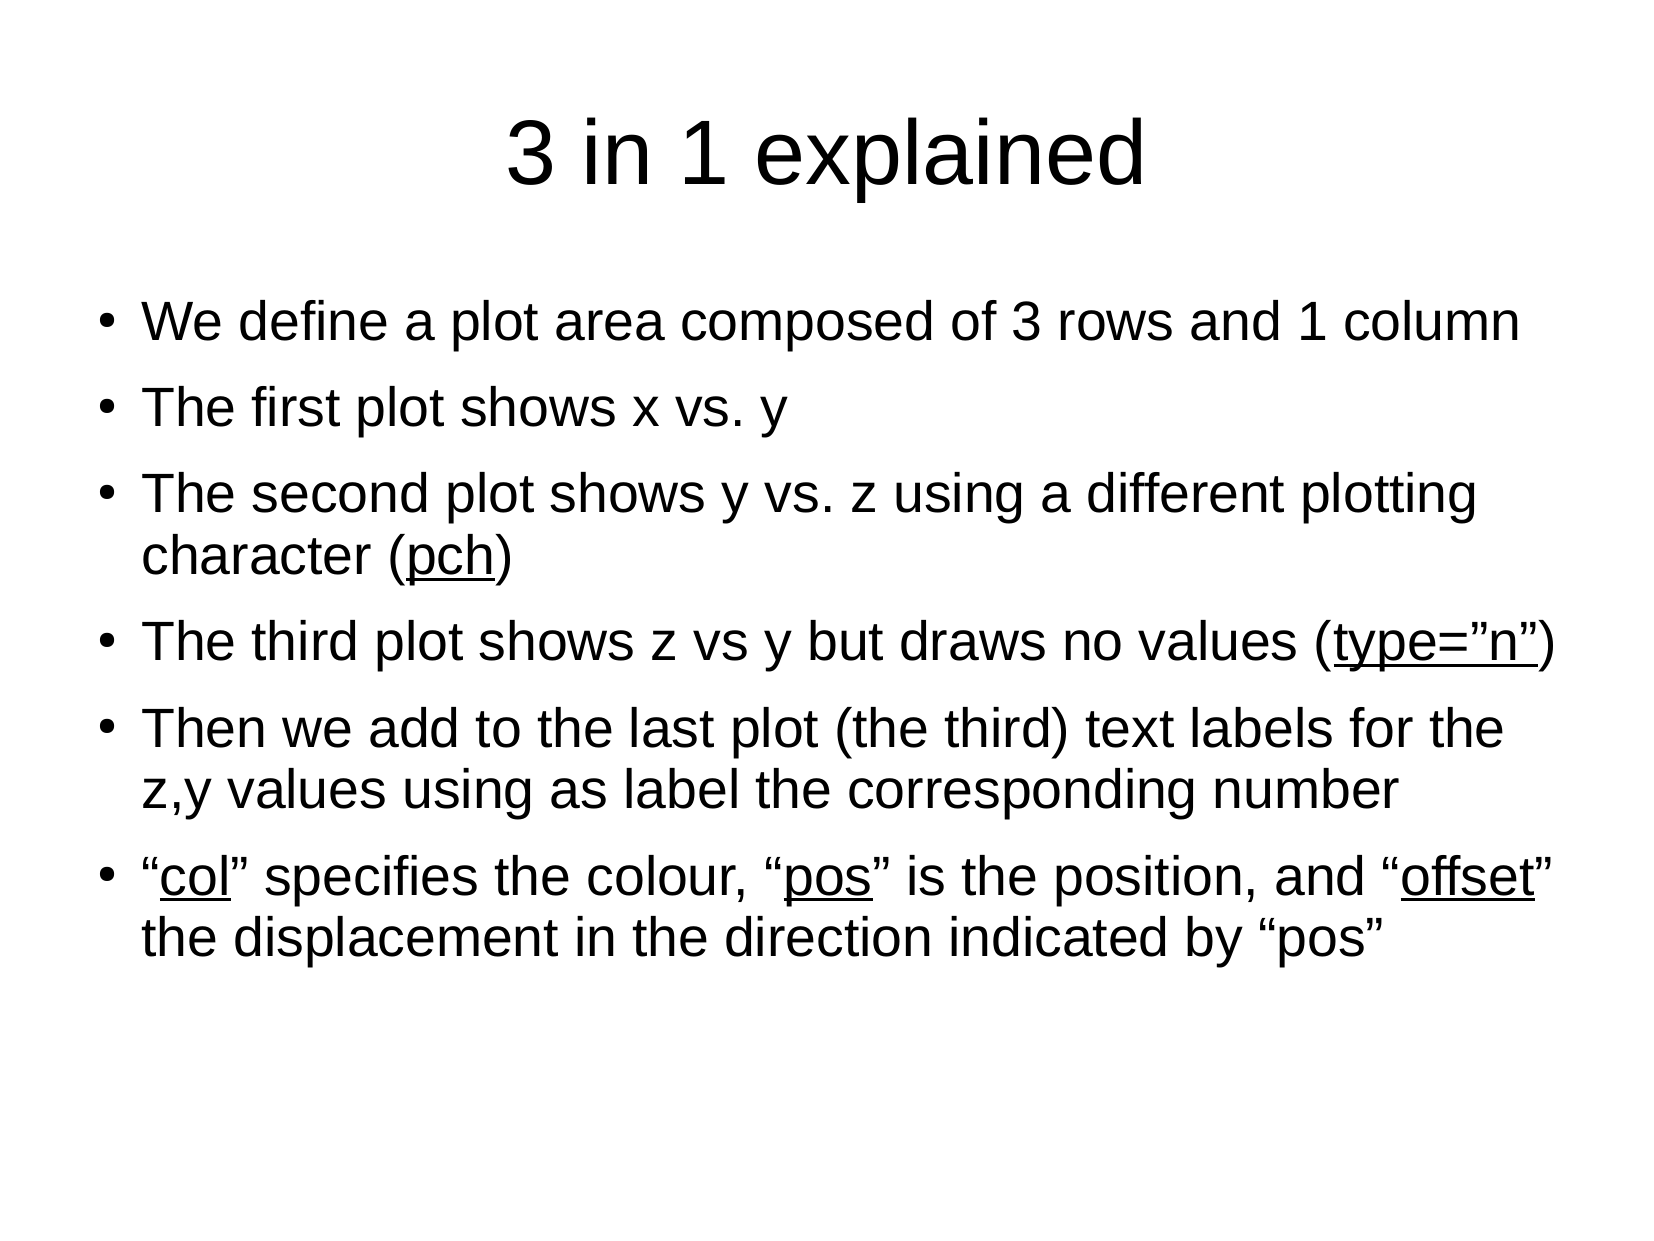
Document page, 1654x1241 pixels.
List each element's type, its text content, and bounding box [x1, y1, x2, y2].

title 3 in 1 explained [82, 49, 1571, 257]
list We define a plot area composed of 3 rows and 1 column The first plot shows x vs. y The second plot shows y vs. z using a different plotting character (pch) The third plot shows z vs y but draws no values (type=”n”) Then we add to the last plot (the third) text labels for the z,y values using as label the corresponding number “col” specifies the colour, “pos” is the position, and “offset” the displacement in the direction indicated by “pos” [82, 290, 1571, 1010]
